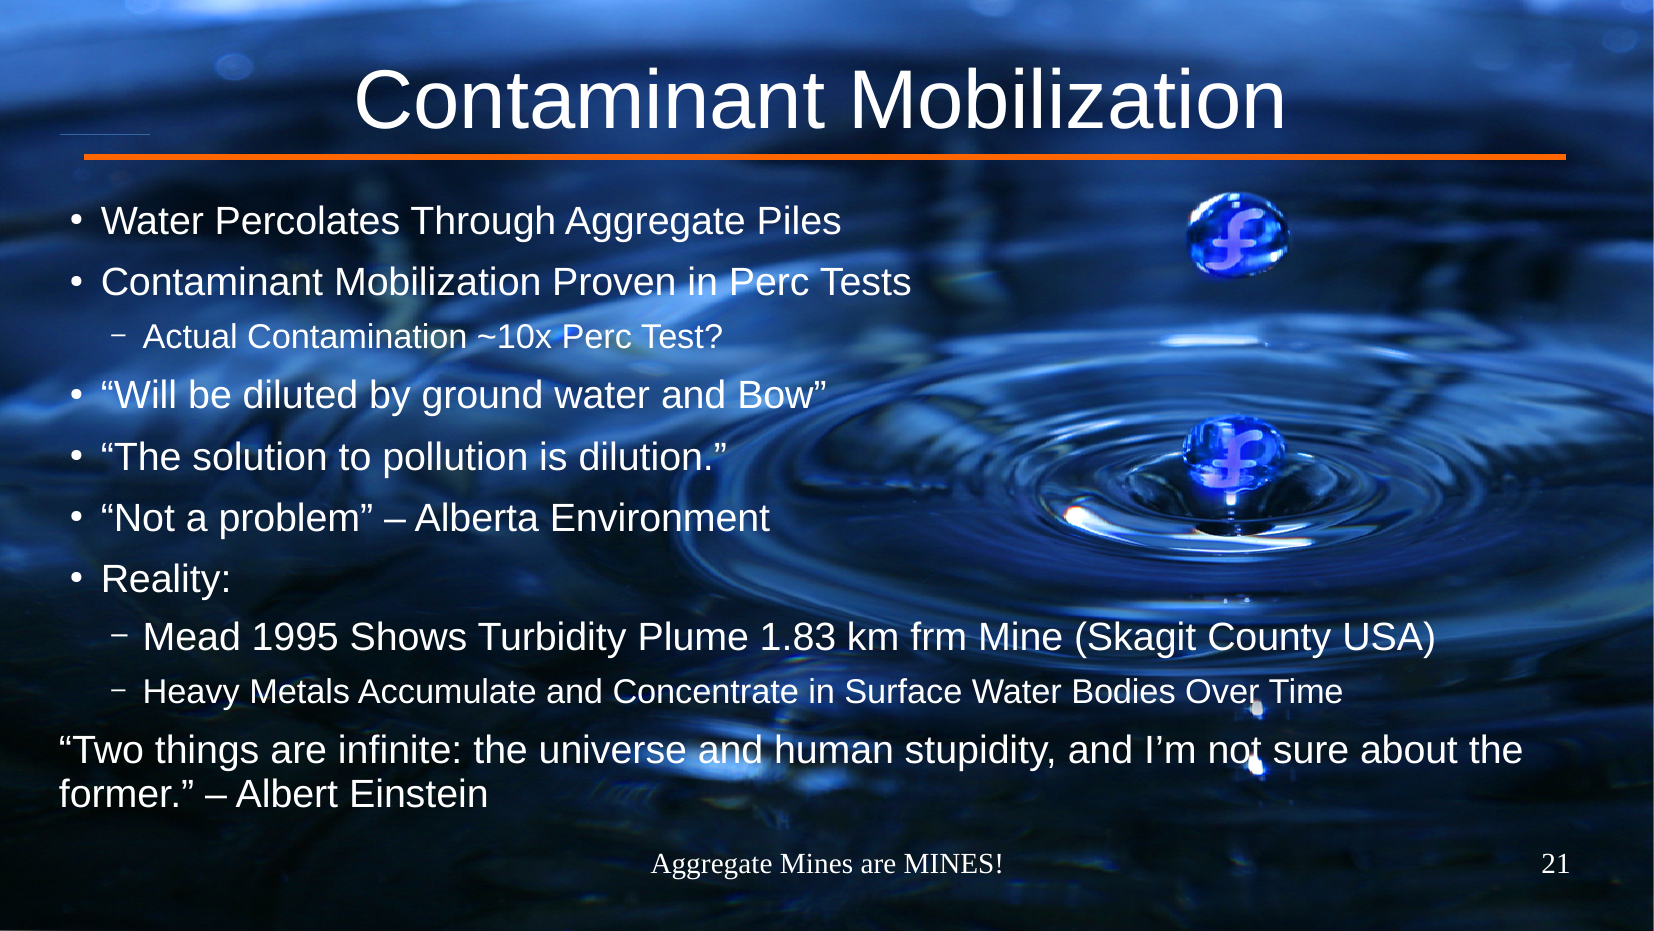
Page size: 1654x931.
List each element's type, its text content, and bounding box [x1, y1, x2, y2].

picture [0, 0, 1654, 931]
list Water Percolates Through Aggregate Piles Contaminant Mobilization Proven in Perc Tests Actual Contamination ~10x Perc Test? “Will be diluted by ground water and Bow” “The solution to pollution is dilution.” “Not a problem” – Alberta Environment Reality: Mead 1995 Shows Turbidity Plume 1.83 km frm Mine (Skagit County USA) Heavy Metals Accumulate and Concentrate in Surface Water Bodies Over Time “Two things are infinite: the universe and human stupidity, and I’m not sure about the former.” – Albert Einstein [59, 198, 1625, 827]
title Contaminant Mobilization [76, 21, 1565, 178]
